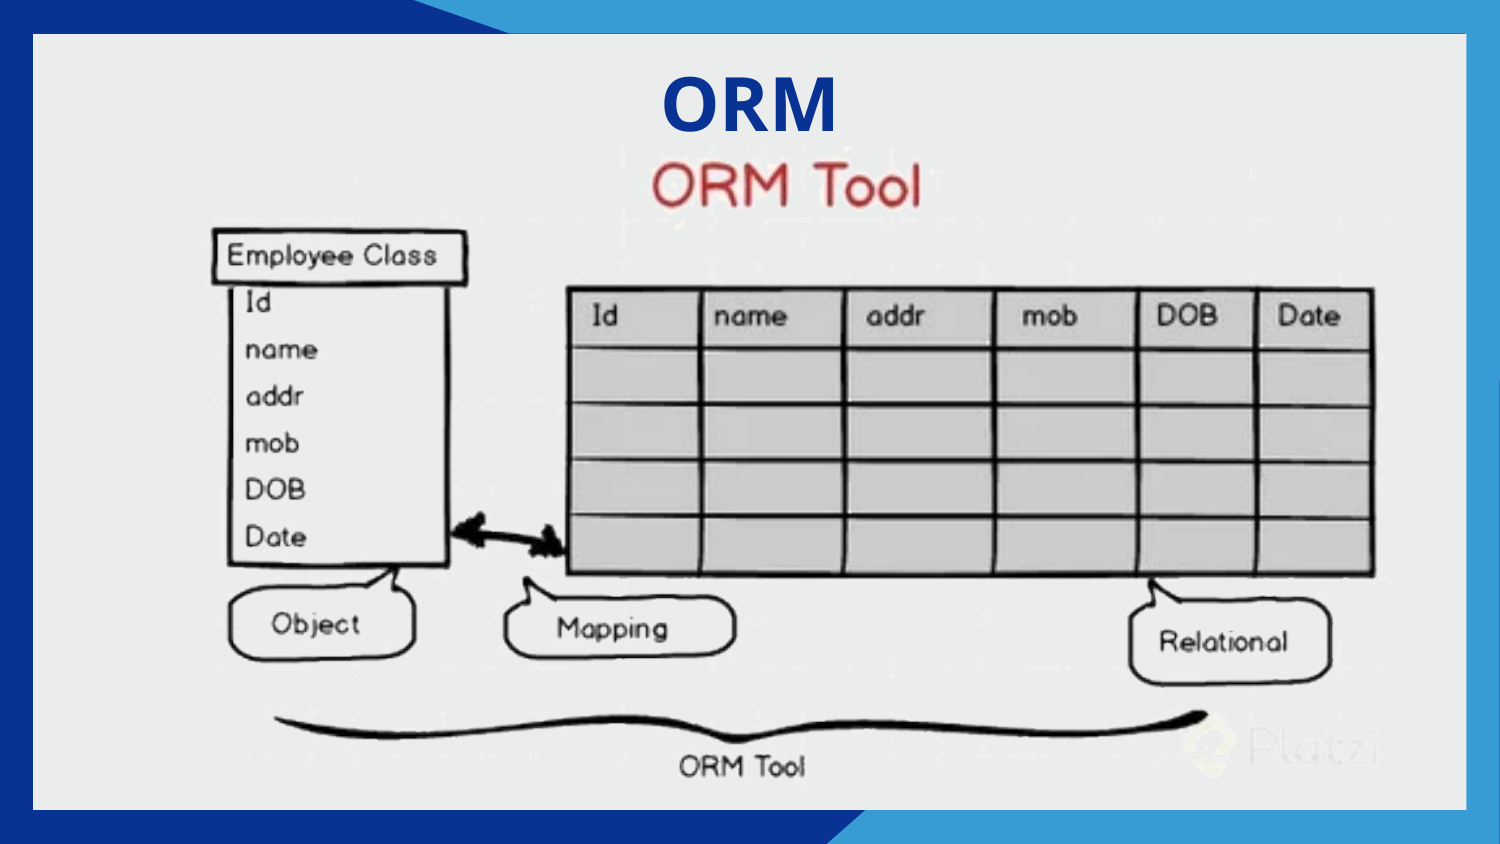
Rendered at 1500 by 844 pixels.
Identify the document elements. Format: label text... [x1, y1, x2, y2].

picture [206, 147, 1391, 787]
title ORM [34, 36, 1466, 178]
